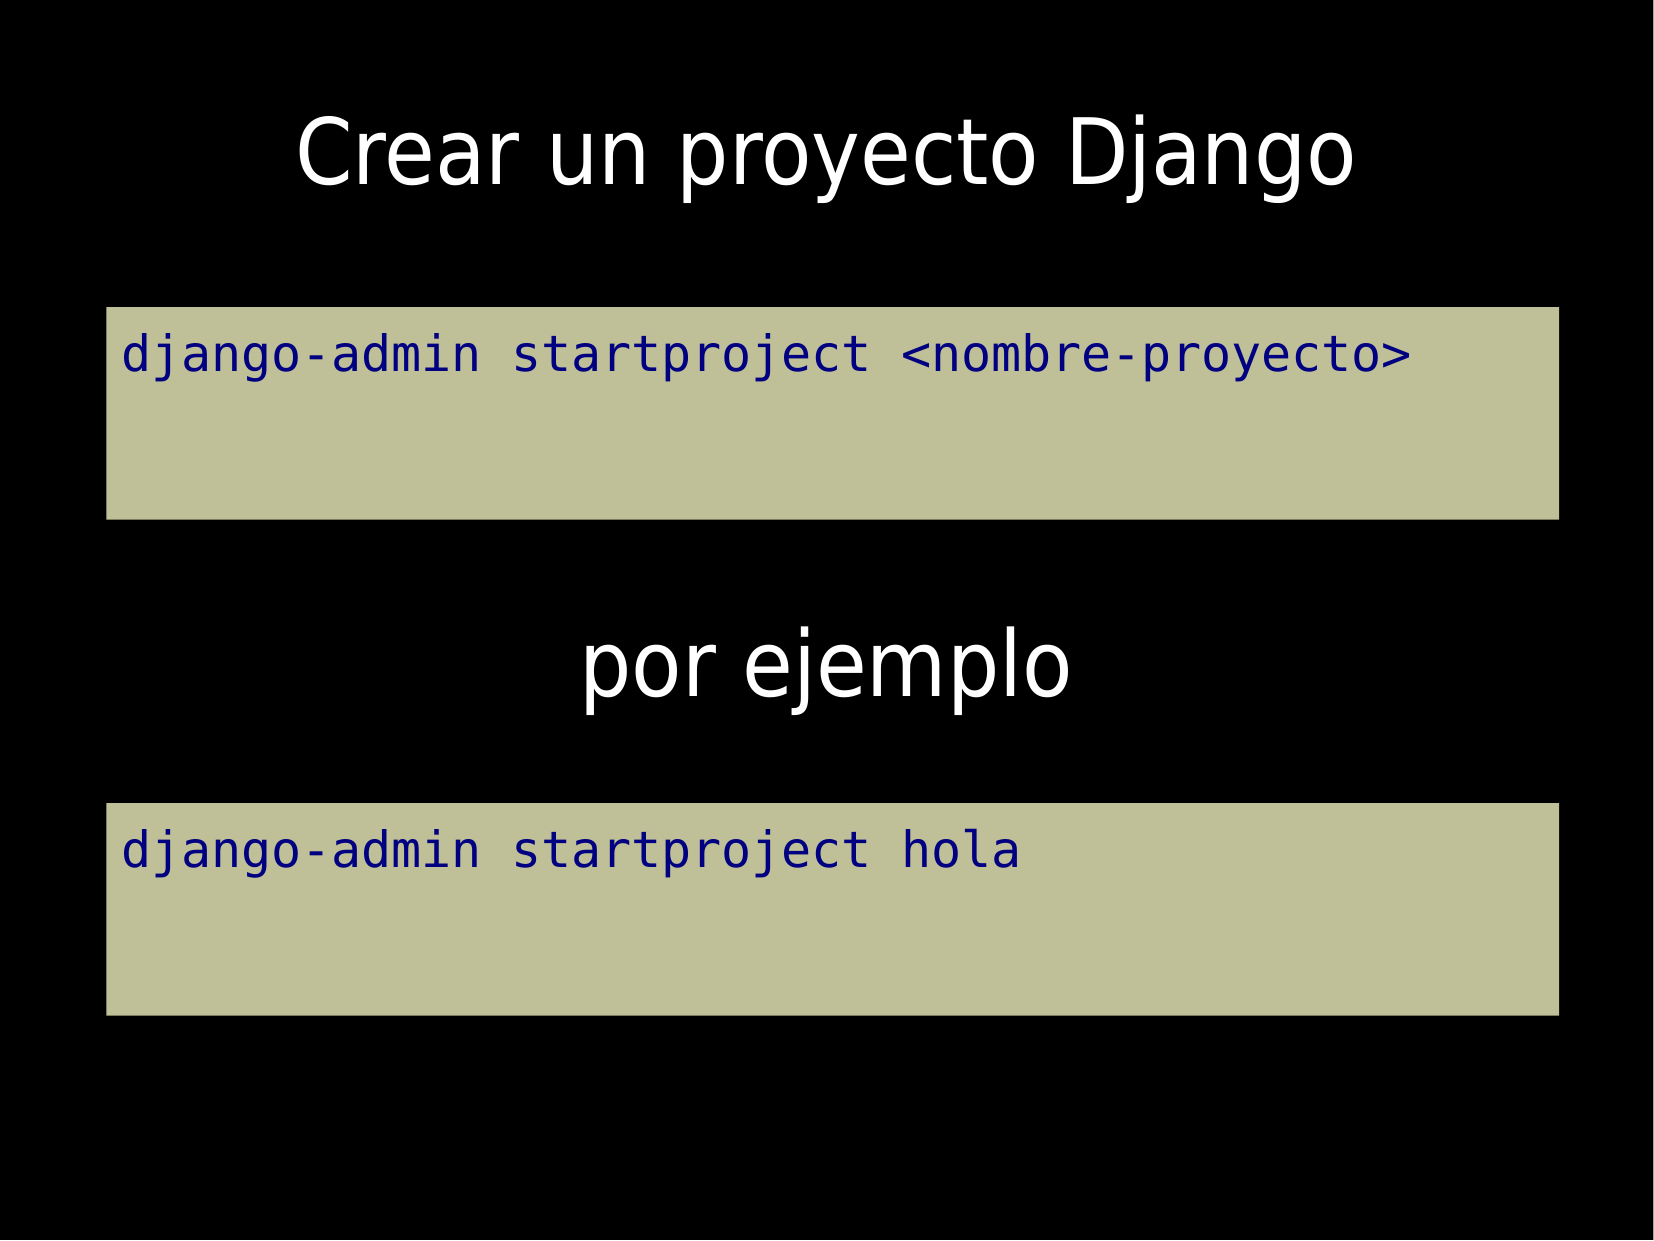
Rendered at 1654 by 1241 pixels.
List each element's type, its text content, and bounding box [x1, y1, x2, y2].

title Crear un proyecto Django [82, 49, 1571, 257]
title por ejemplo [82, 560, 1571, 768]
text_box django-admin startproject <nombre-proyecto> [106, 307, 1560, 520]
text_box django-admin startproject hola [106, 803, 1560, 1016]
